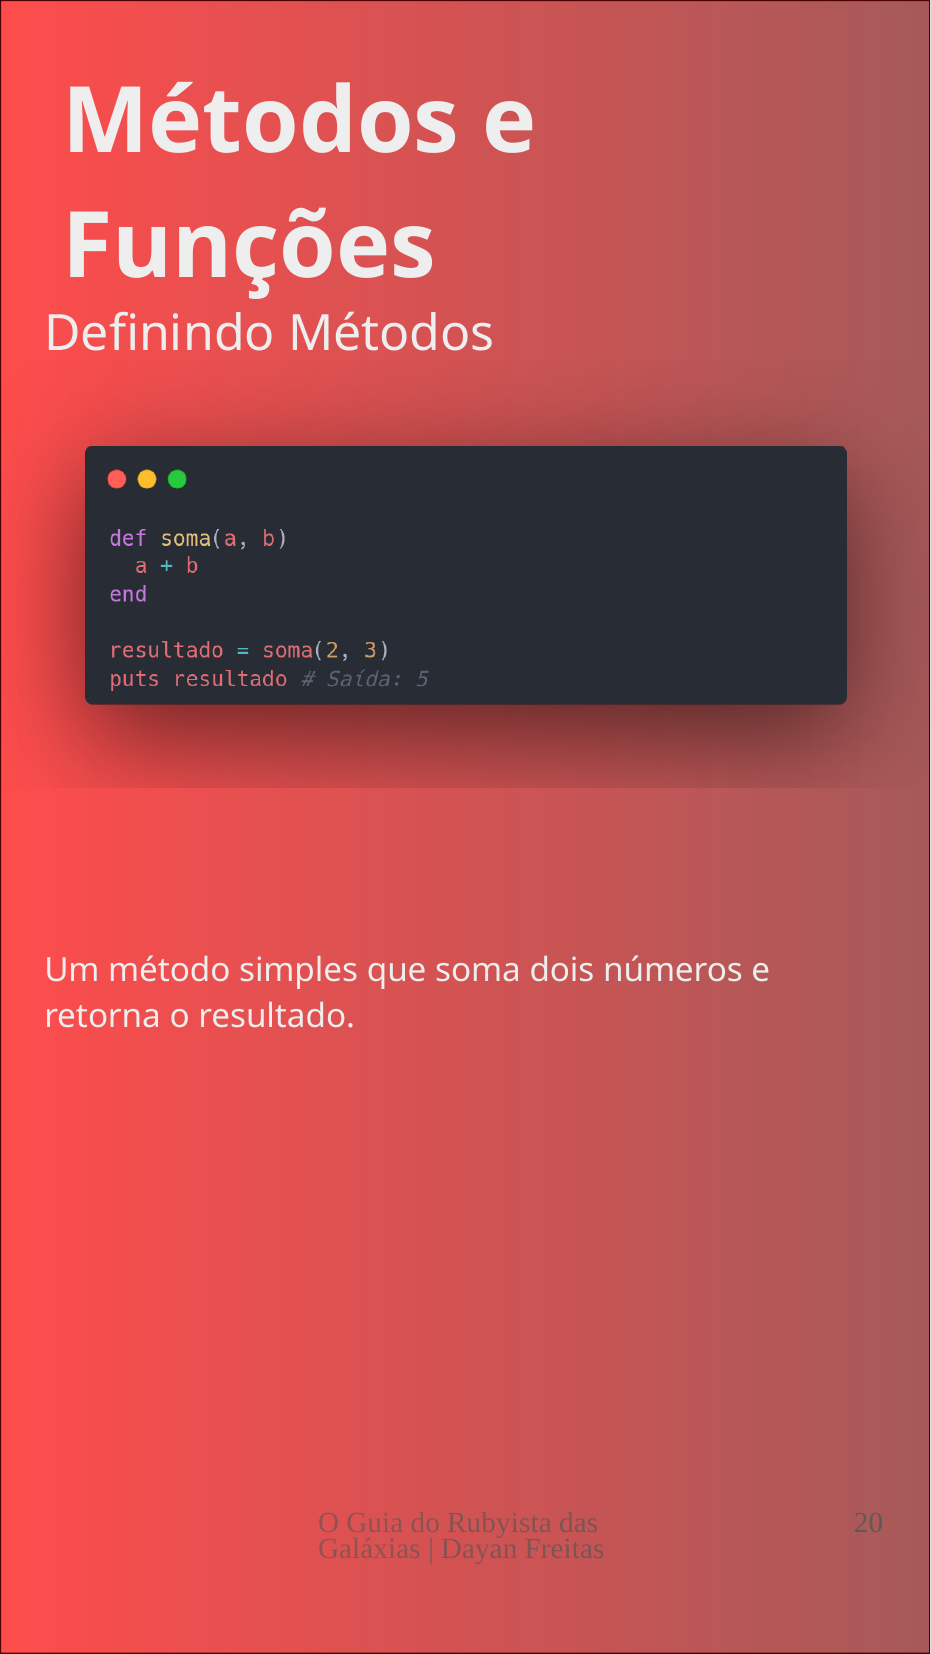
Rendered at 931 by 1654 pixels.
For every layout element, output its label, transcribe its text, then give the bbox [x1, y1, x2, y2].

text_box [331, 1021, 341, 1025]
text_box [0, 0, 931, 360]
text_box [93, 1021, 103, 1025]
picture [0, 360, 931, 788]
text_box Métodos e Funções [47, 47, 886, 166]
text_box Definindo Métodos [0, 289, 922, 360]
text_box [0, 788, 931, 1654]
text_box [174, 1021, 184, 1025]
text_box Um método simples que soma dois números e retorna o resultado. [0, 939, 922, 1021]
